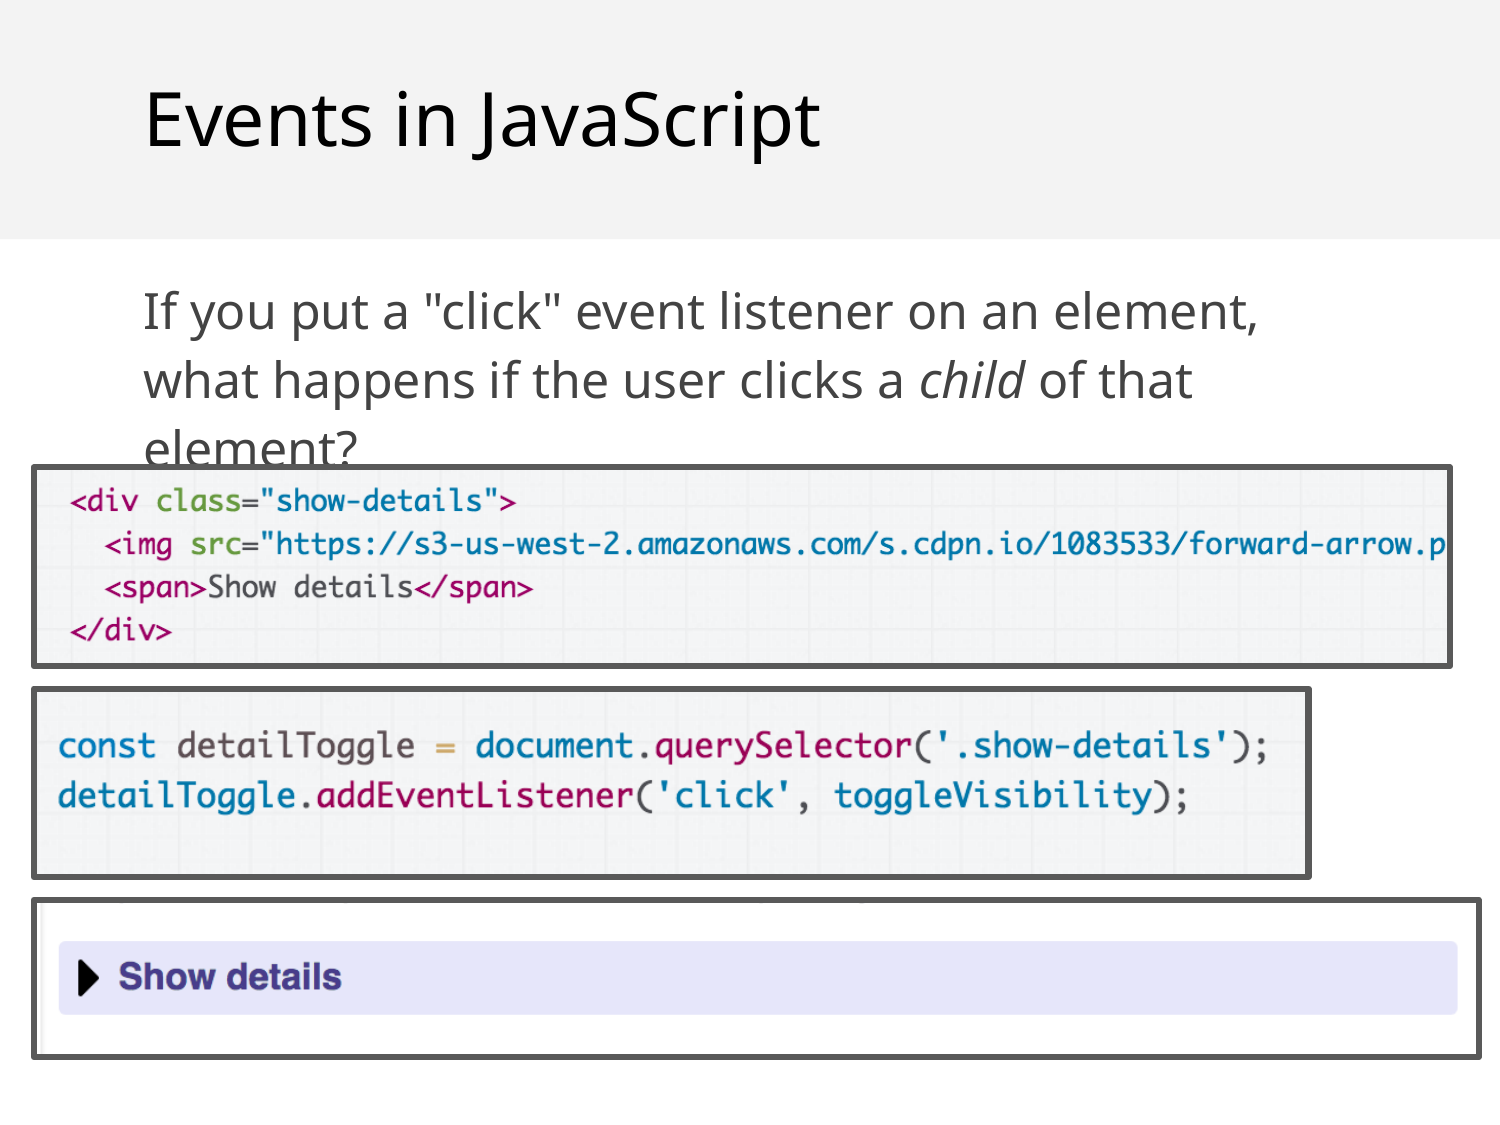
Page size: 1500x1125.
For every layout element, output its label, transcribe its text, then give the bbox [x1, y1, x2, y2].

picture [36, 691, 1306, 874]
list If you put a "click" event listener on an element, what happens if the user clicks a child of that element? [128, 255, 1372, 426]
picture [36, 470, 1447, 663]
title Events in JavaScript [128, 56, 1372, 183]
picture [36, 903, 1476, 1054]
